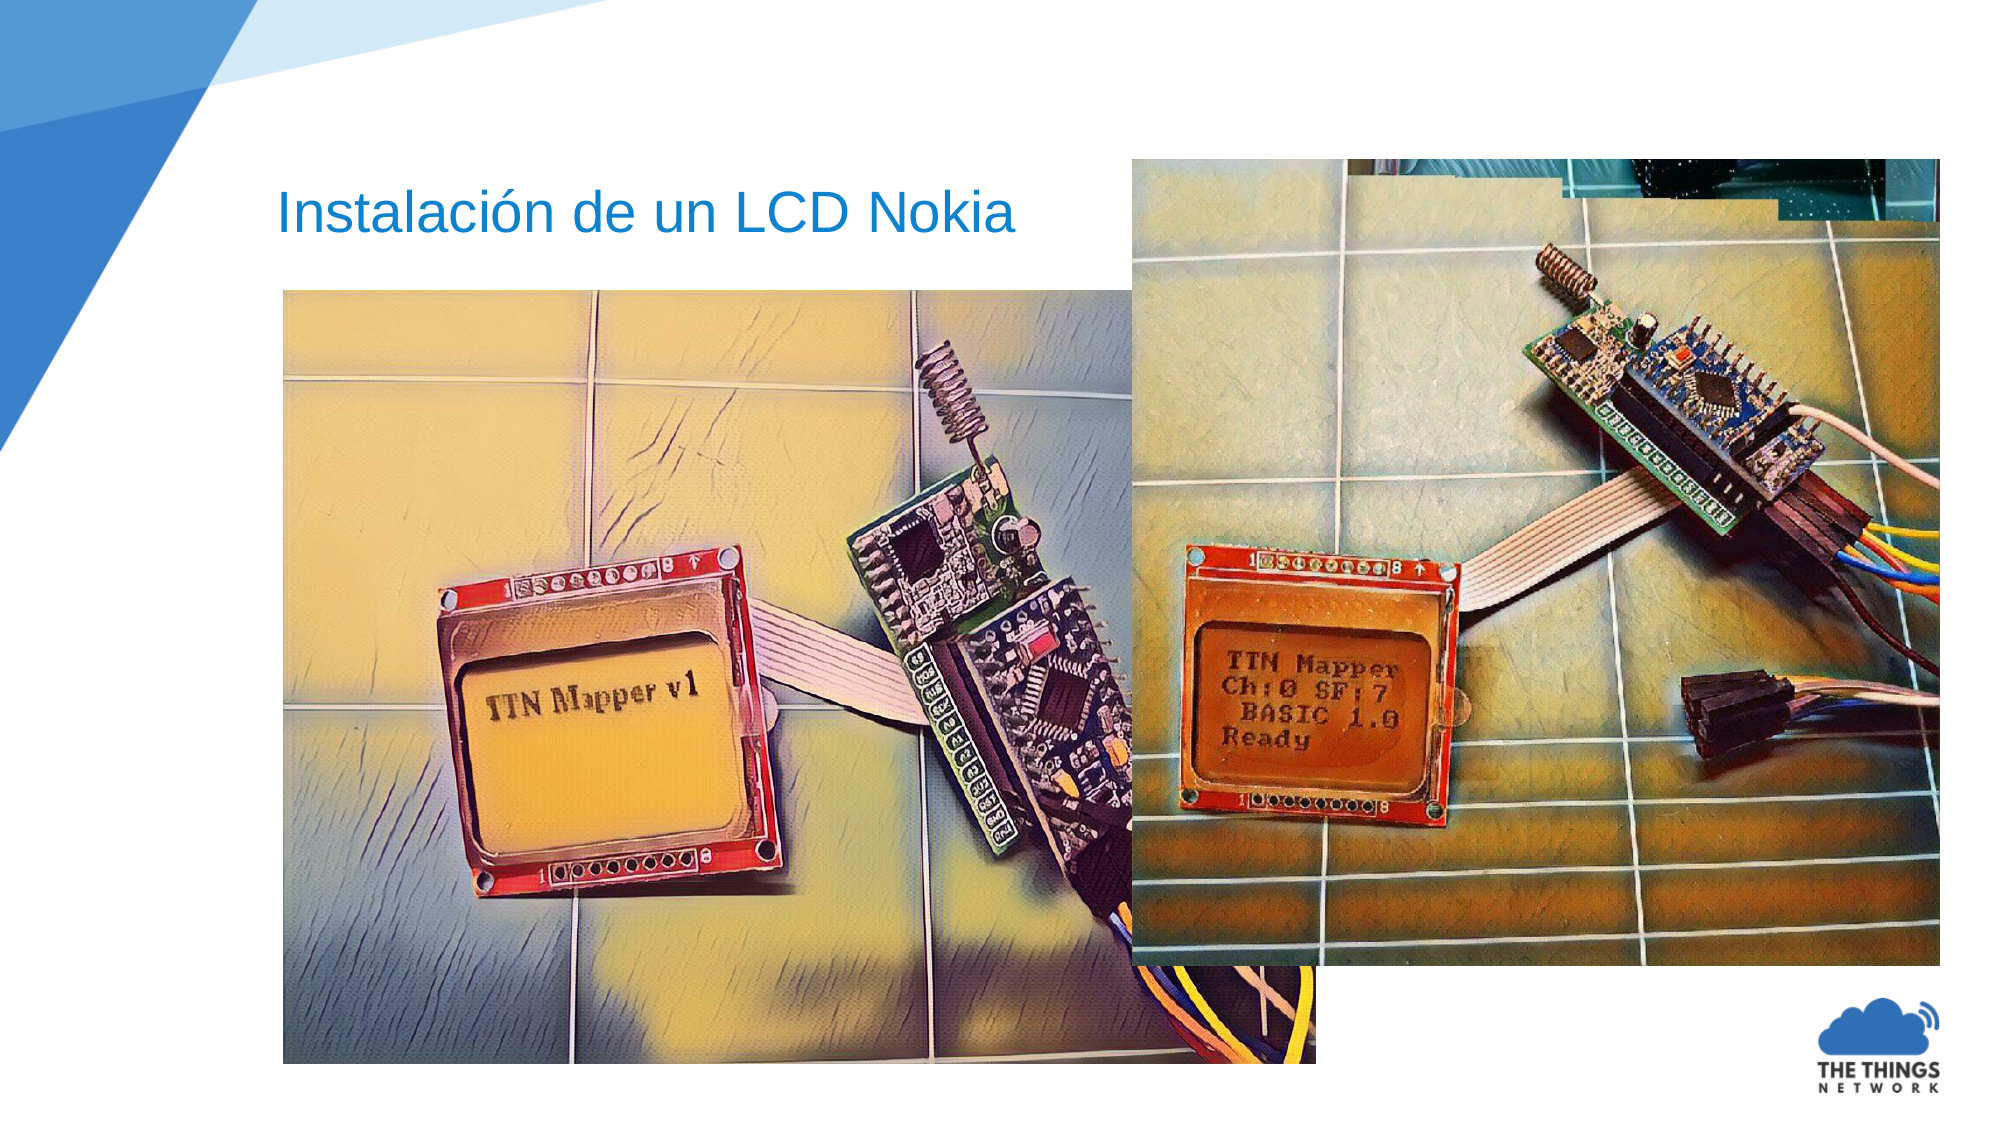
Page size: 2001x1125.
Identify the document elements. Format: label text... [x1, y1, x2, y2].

title Instalación de un LCD Nokia [261, 100, 1863, 318]
picture [0, 0, 1940, 1093]
